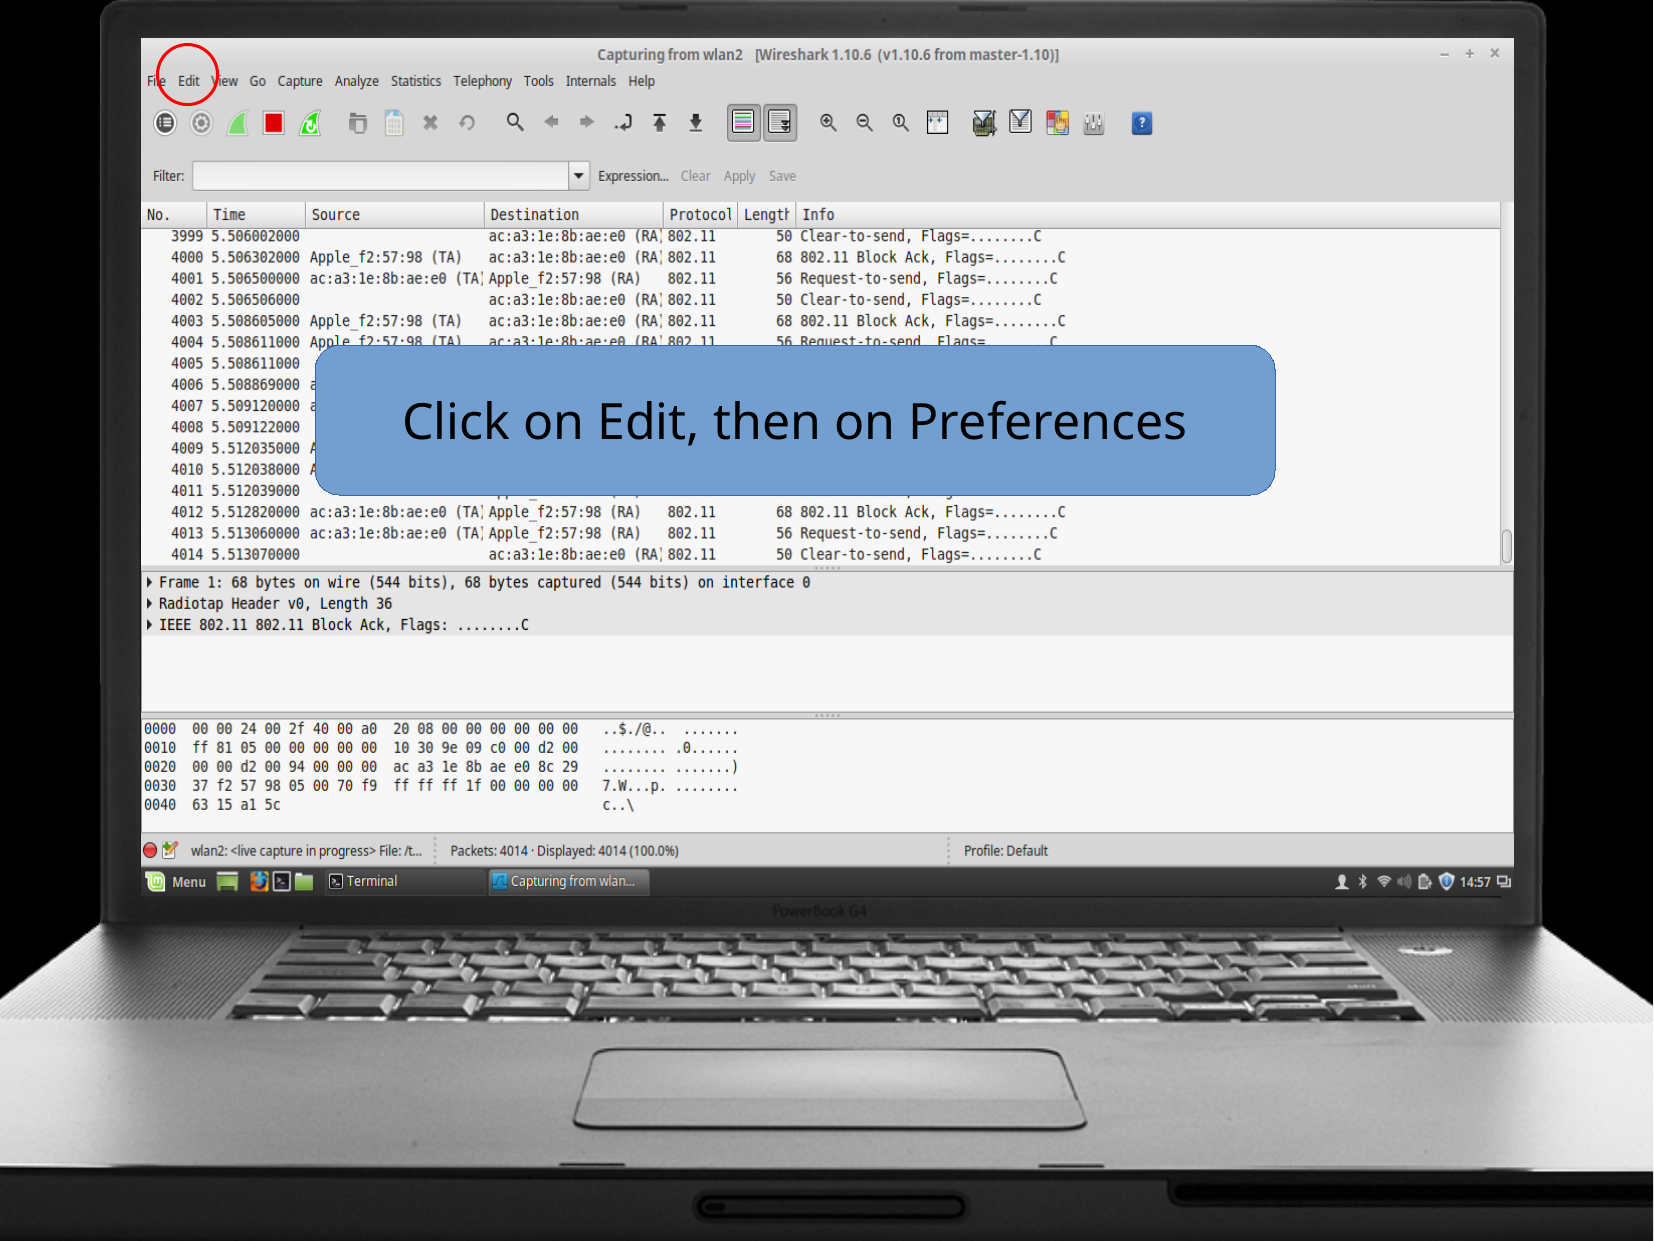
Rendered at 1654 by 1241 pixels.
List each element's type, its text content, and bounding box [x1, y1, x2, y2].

picture [0, 0, 1654, 1241]
text_box Click on Edit, then on Preferences [315, 345, 1276, 496]
